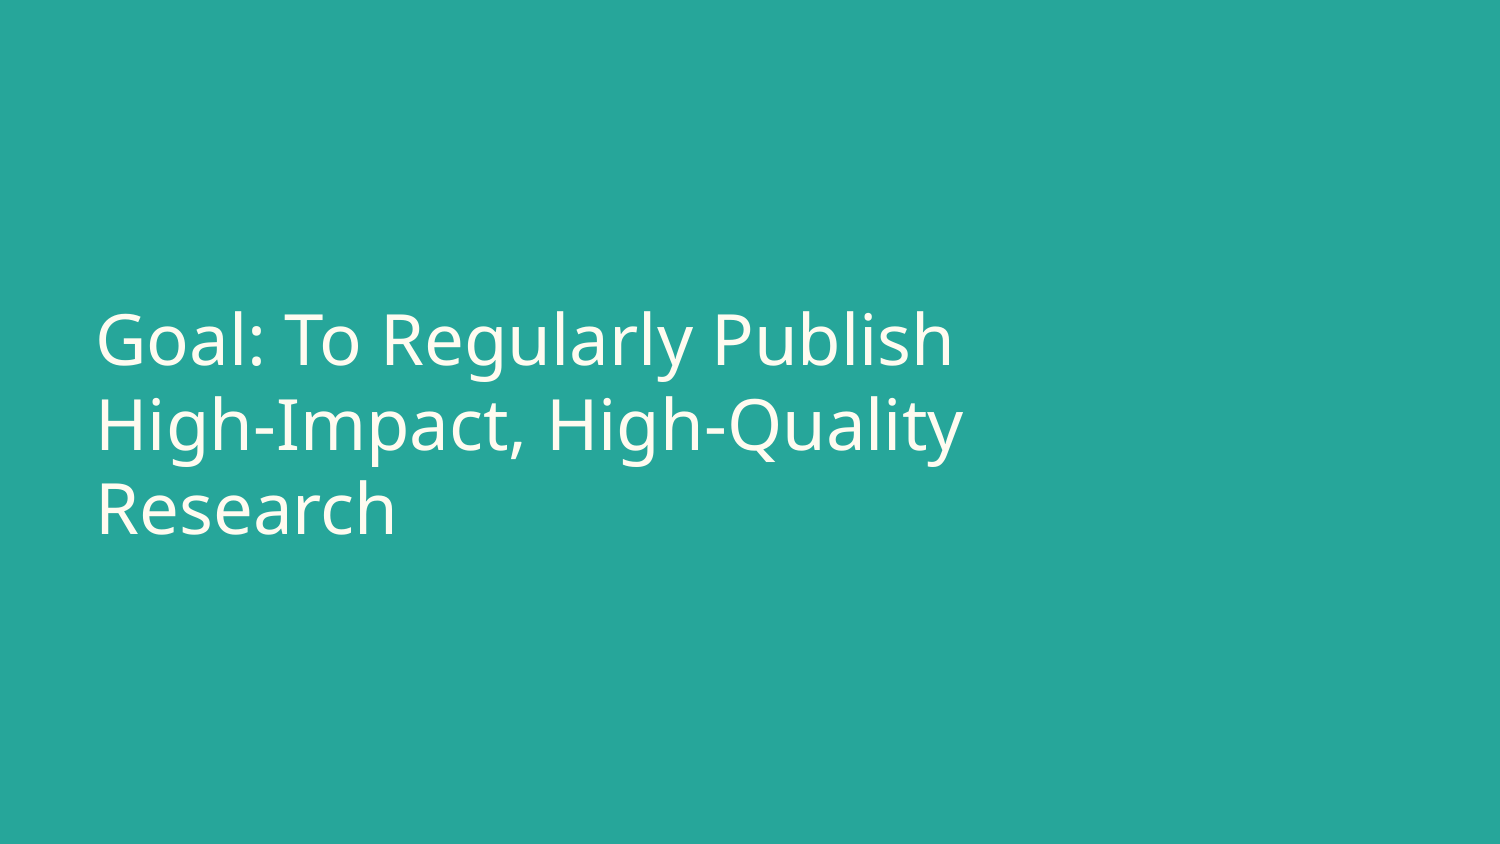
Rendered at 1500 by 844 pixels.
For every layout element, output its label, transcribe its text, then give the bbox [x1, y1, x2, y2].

title Goal: To Regularly Publish High-Impact, High-Quality Research [80, 86, 1006, 758]
